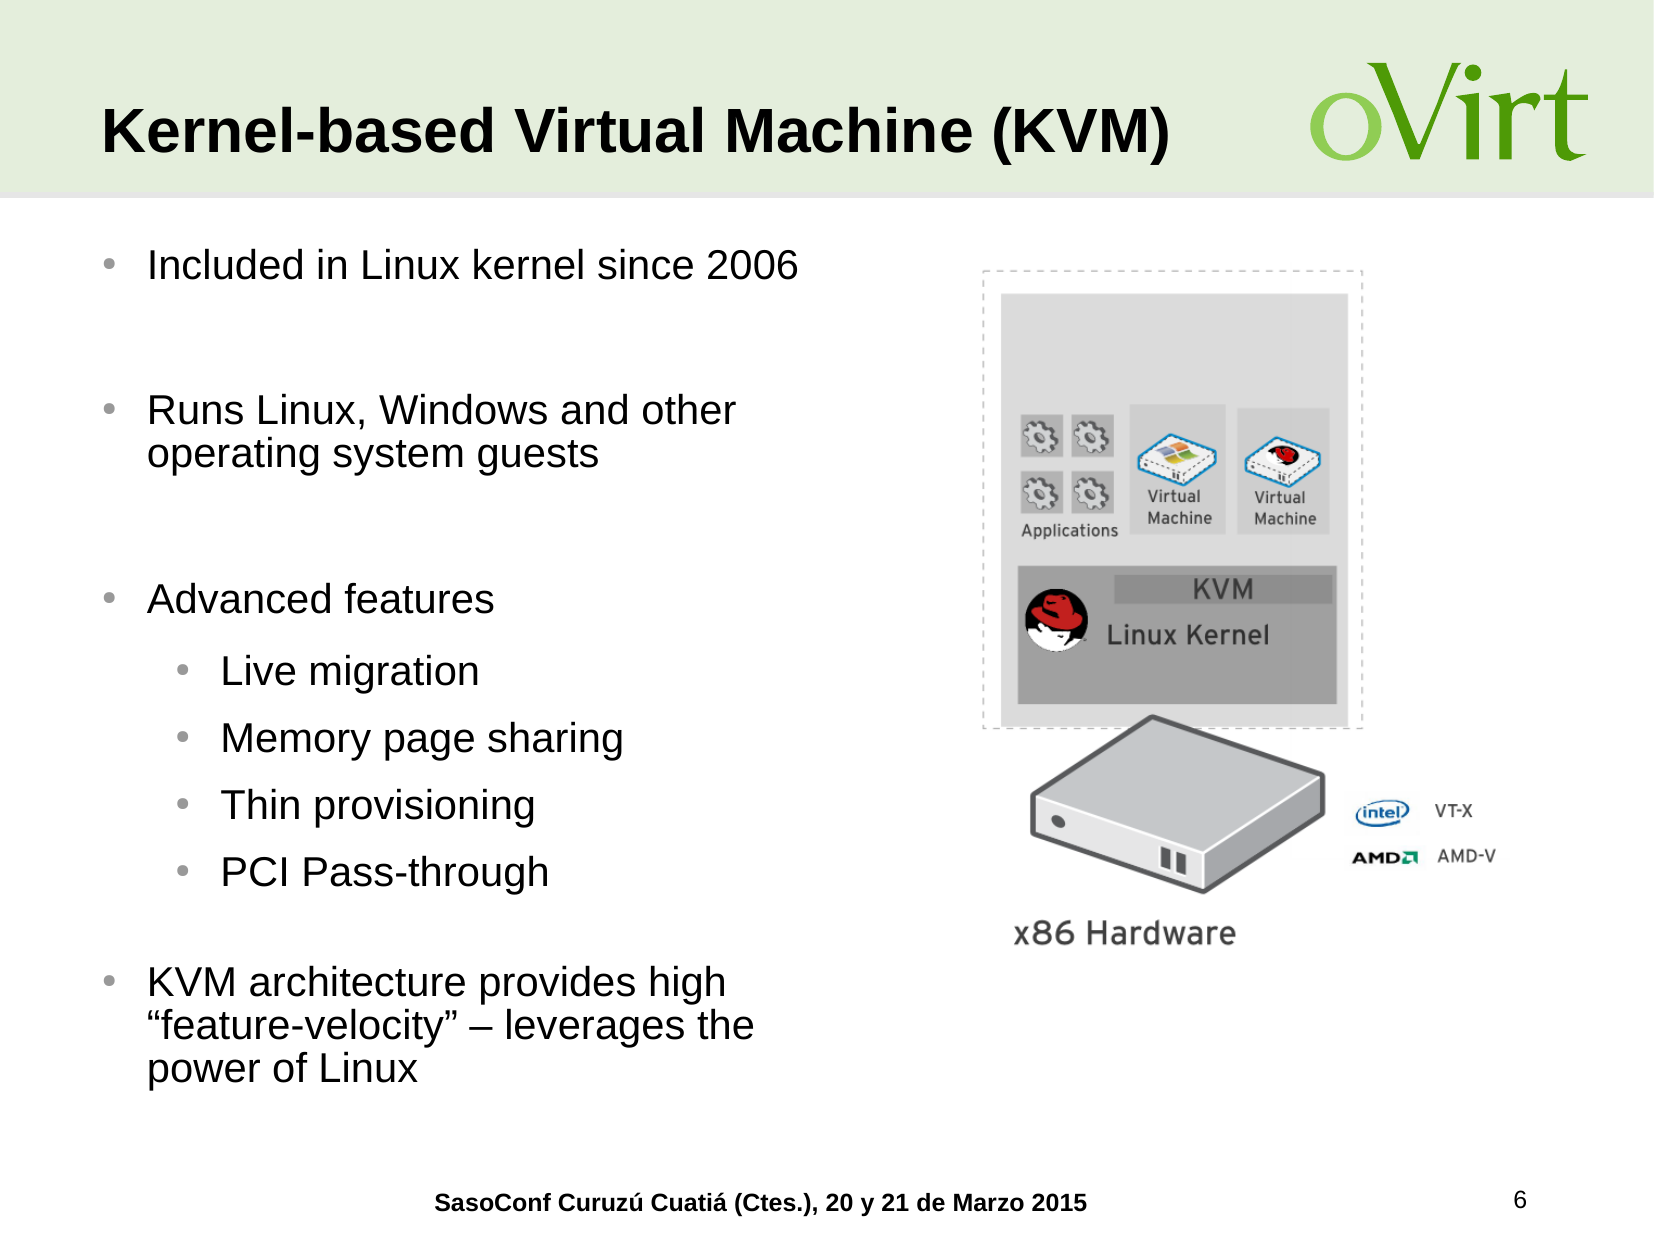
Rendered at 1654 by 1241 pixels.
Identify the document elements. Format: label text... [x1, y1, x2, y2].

list Included in Linux kernel since 2006 Runs Linux, Windows and other operating system guests Advanced features Live migration Memory page sharing Thin provisioning PCI Pass-through KVM architecture provides high “feature-velocity” – leverages the power of Linux [86, 244, 814, 1095]
picture [975, 262, 1510, 953]
title Kernel-based Virtual Machine (KVM) [86, 36, 1307, 225]
